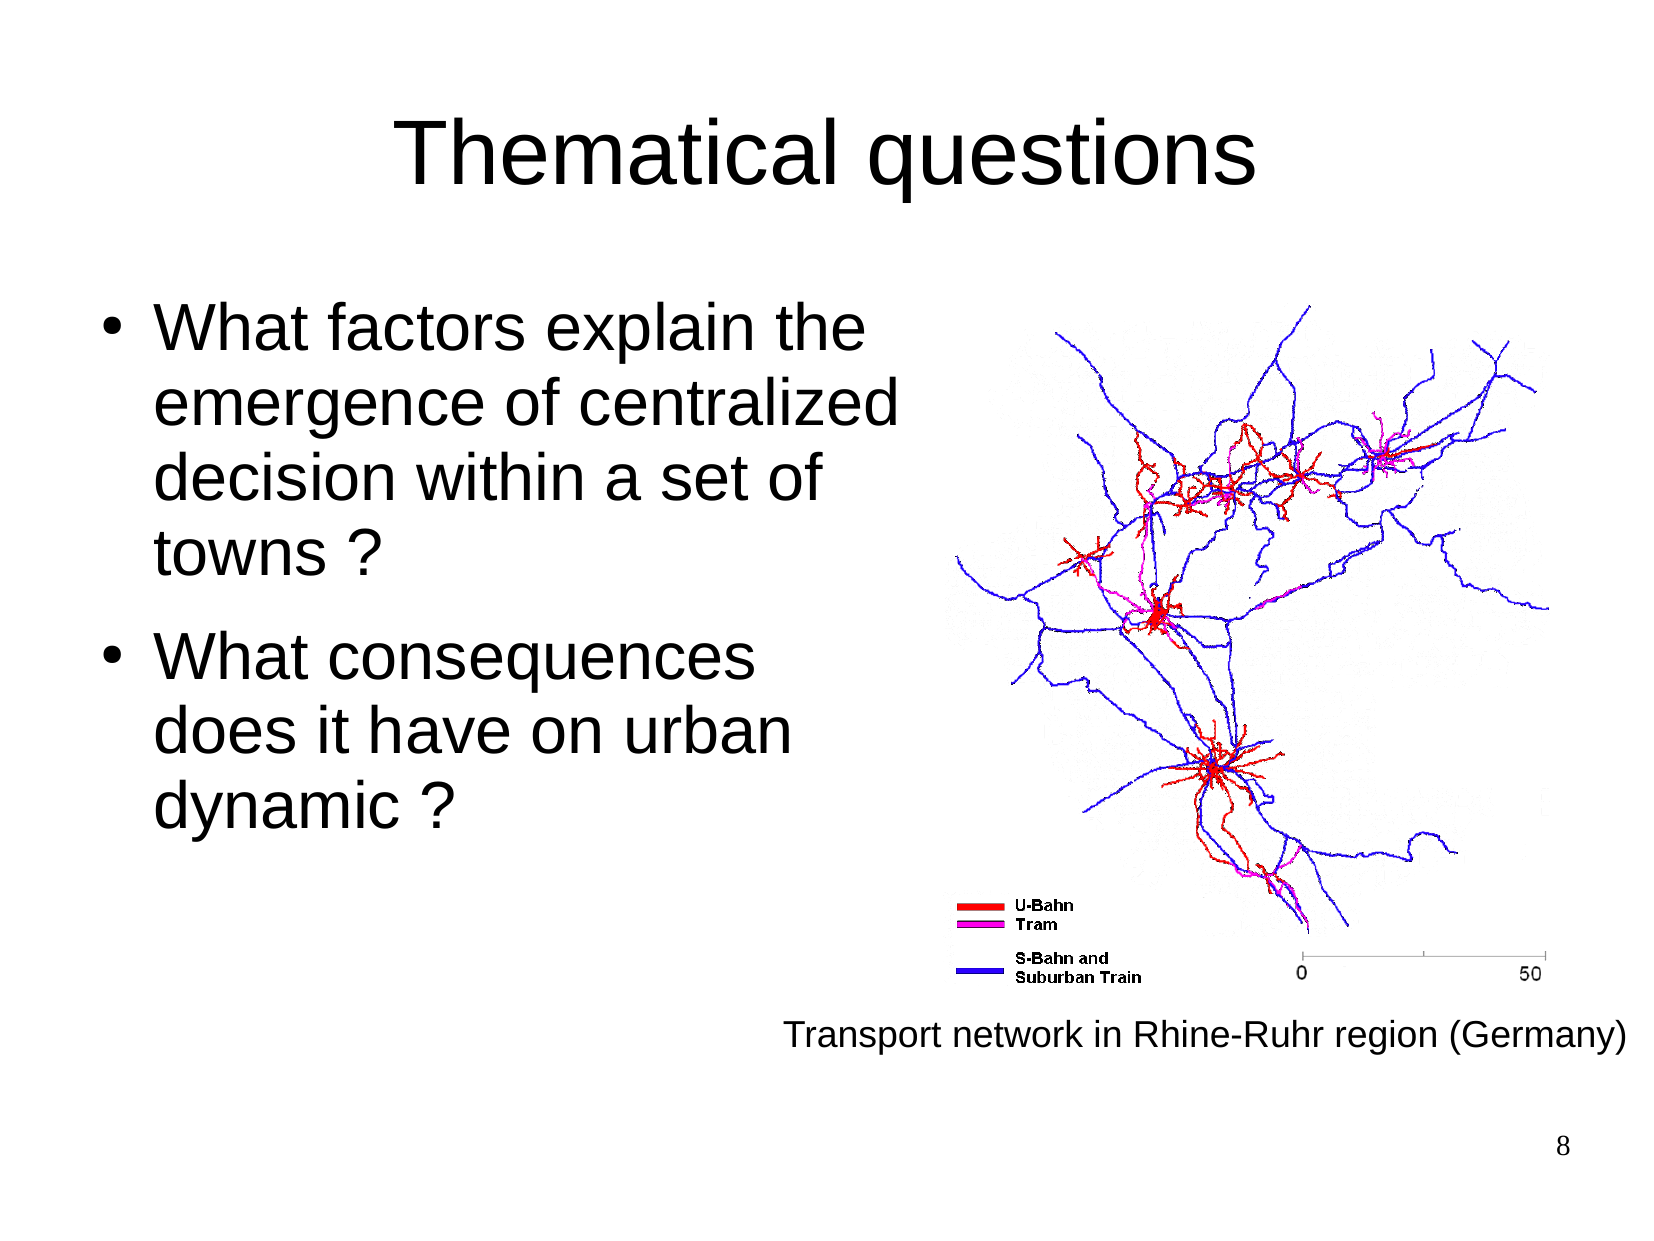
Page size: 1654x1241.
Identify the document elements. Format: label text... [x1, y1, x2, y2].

list What factors explain the emergence of centralized decision within a set of towns ? What consequences does it have on urban dynamic ? [82, 290, 1538, 1010]
text_box Transport network in Rhine-Ruhr region (Germany) [768, 1006, 1646, 1063]
title Thematical questions [82, 49, 1571, 257]
picture [938, 295, 1560, 1006]
